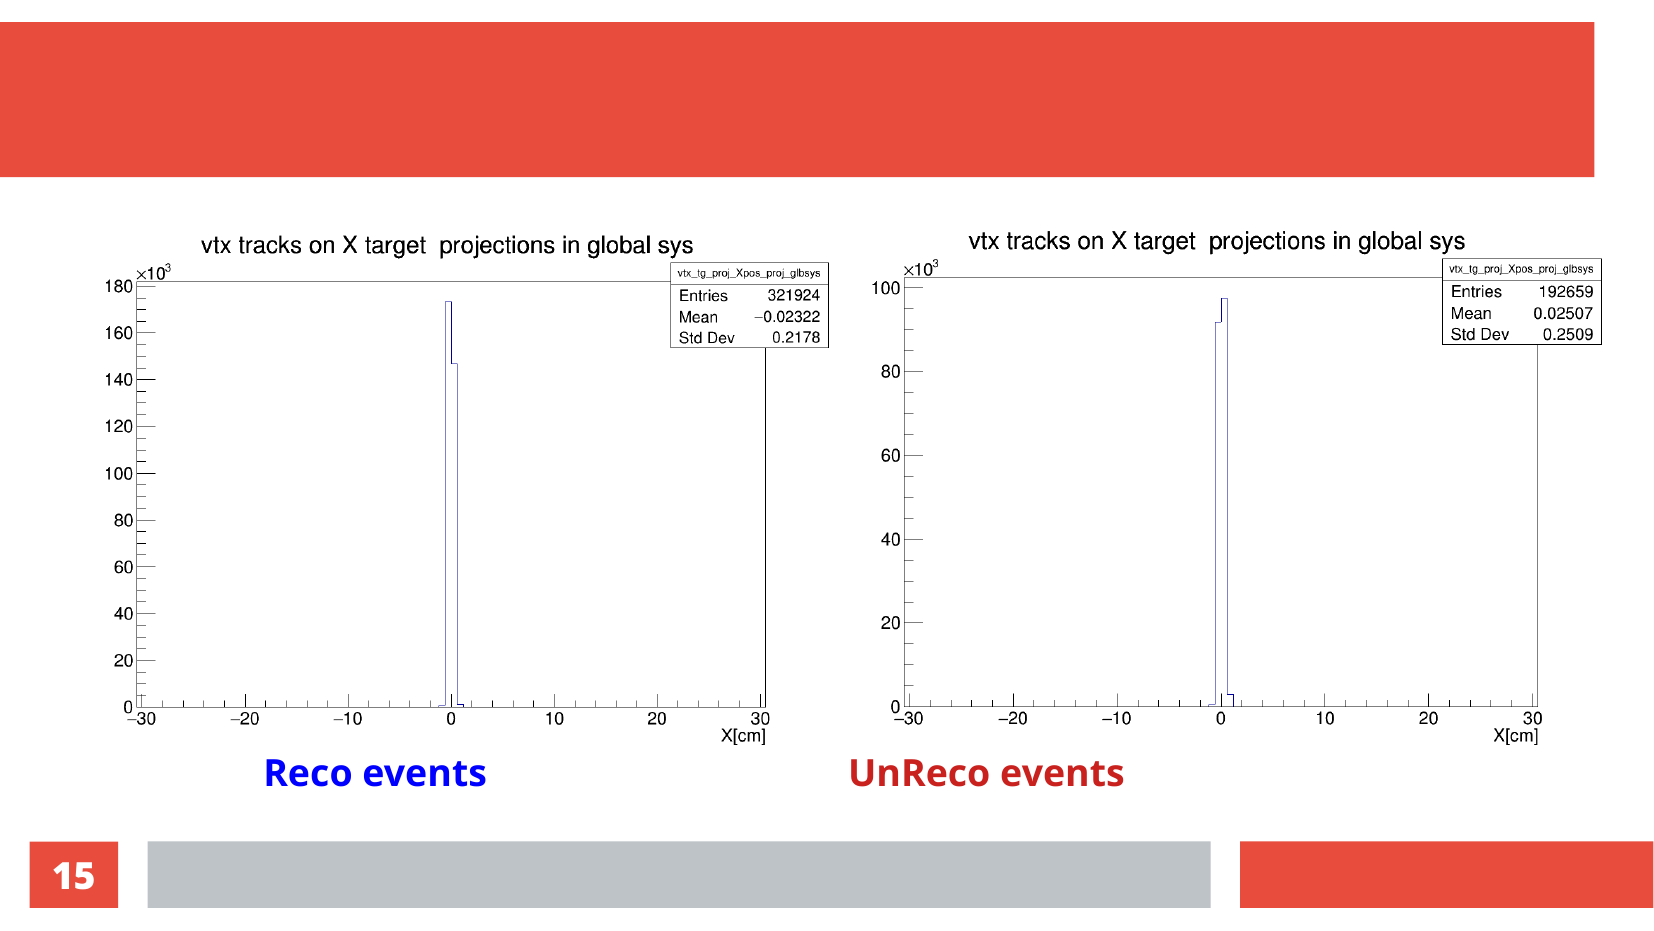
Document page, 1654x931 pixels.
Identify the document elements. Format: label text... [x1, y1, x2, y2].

picture [72, 230, 838, 755]
picture [845, 225, 1613, 755]
text_box Reco events UnReco events [248, 739, 1419, 842]
